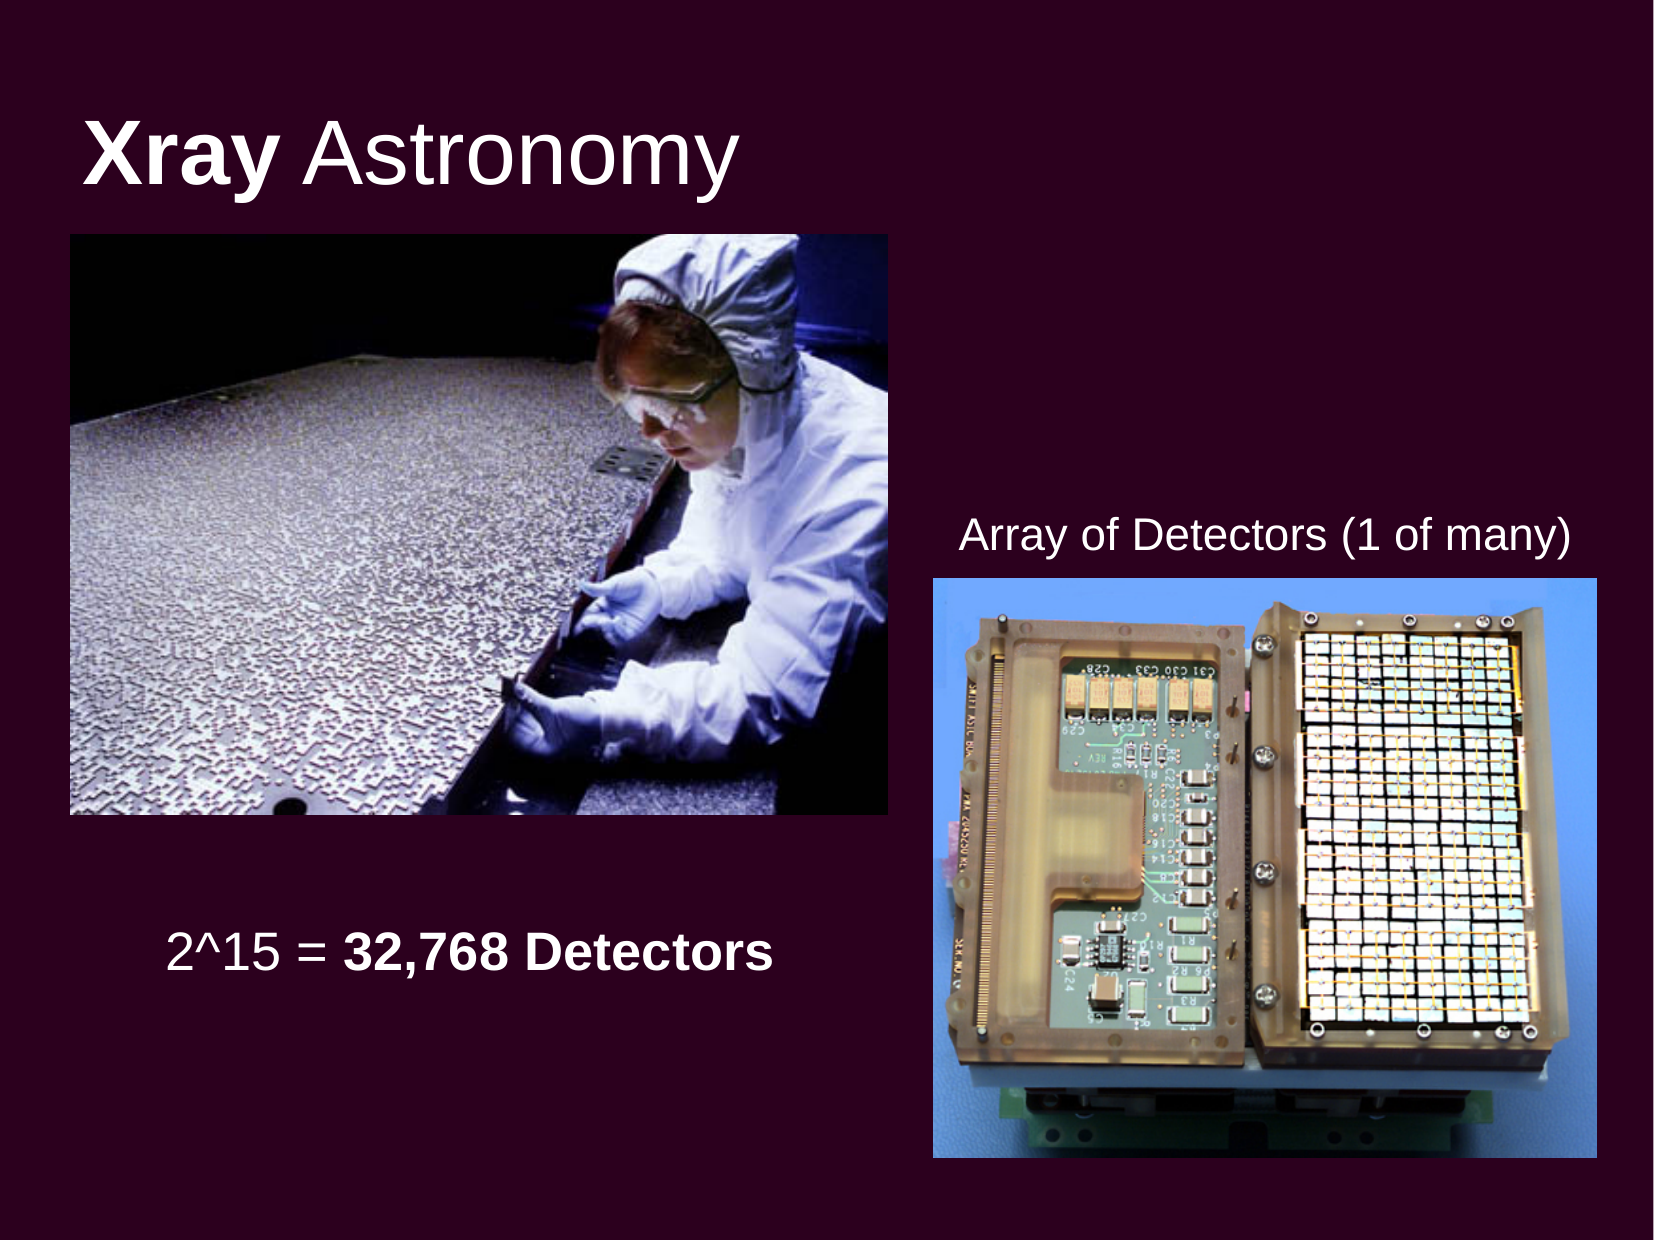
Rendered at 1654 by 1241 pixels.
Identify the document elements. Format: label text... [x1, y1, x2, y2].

title Xray Astronomy [82, 49, 1571, 257]
picture [70, 234, 888, 815]
picture [933, 579, 1597, 1158]
list Array of Detectors (1 of many) [887, 509, 1597, 579]
list 2^15 = 32,768 Detectors [94, 921, 839, 1004]
